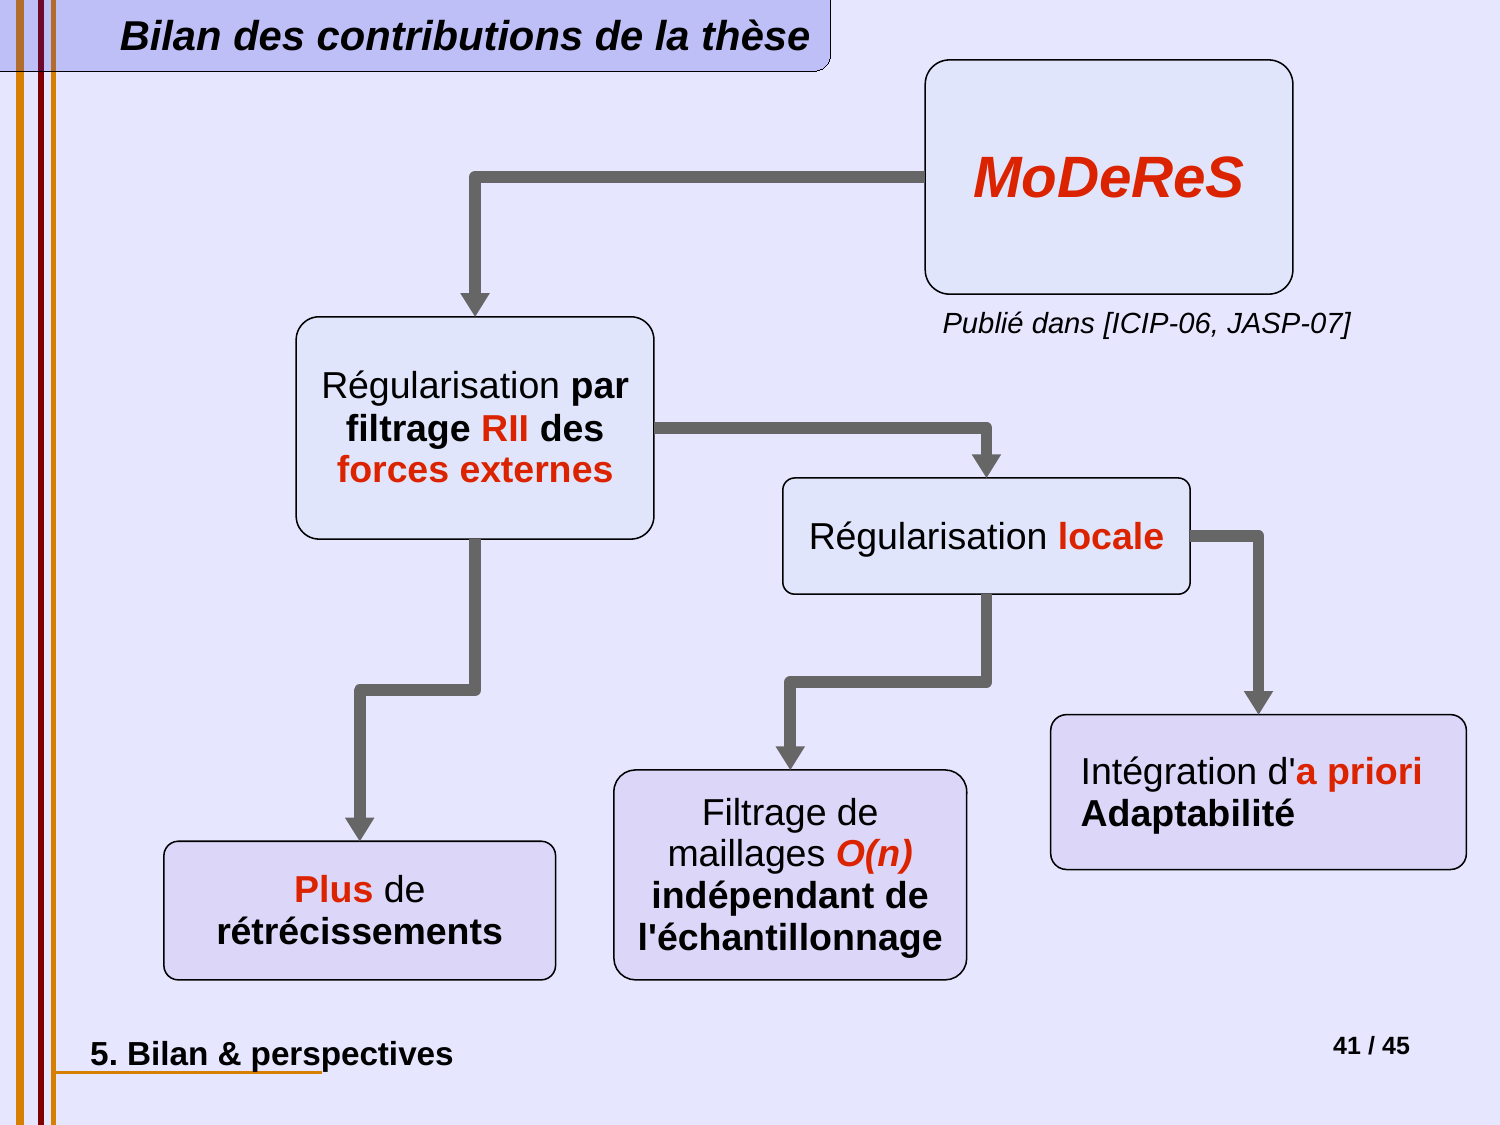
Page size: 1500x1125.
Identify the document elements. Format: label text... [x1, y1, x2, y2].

text_box Régularisation locale [782, 477, 1191, 595]
title 5. Bilan & perspectives [75, 1027, 597, 1080]
text_box Publié dans [ICIP-06, JASP-07] [927, 299, 1367, 348]
text_box Intégration d'a priori Adaptabilité [1050, 714, 1467, 870]
text_box Plus de rétrécissements [163, 841, 556, 980]
text_box Régularisation par filtrage RII des forces externes [296, 316, 654, 540]
text_box MoDeReS [925, 59, 1293, 295]
text_box Filtrage de maillages O(n) indépendant de l'échantillonnage [613, 769, 967, 980]
text_box Bilan des contributions de la thèse [0, 0, 831, 72]
